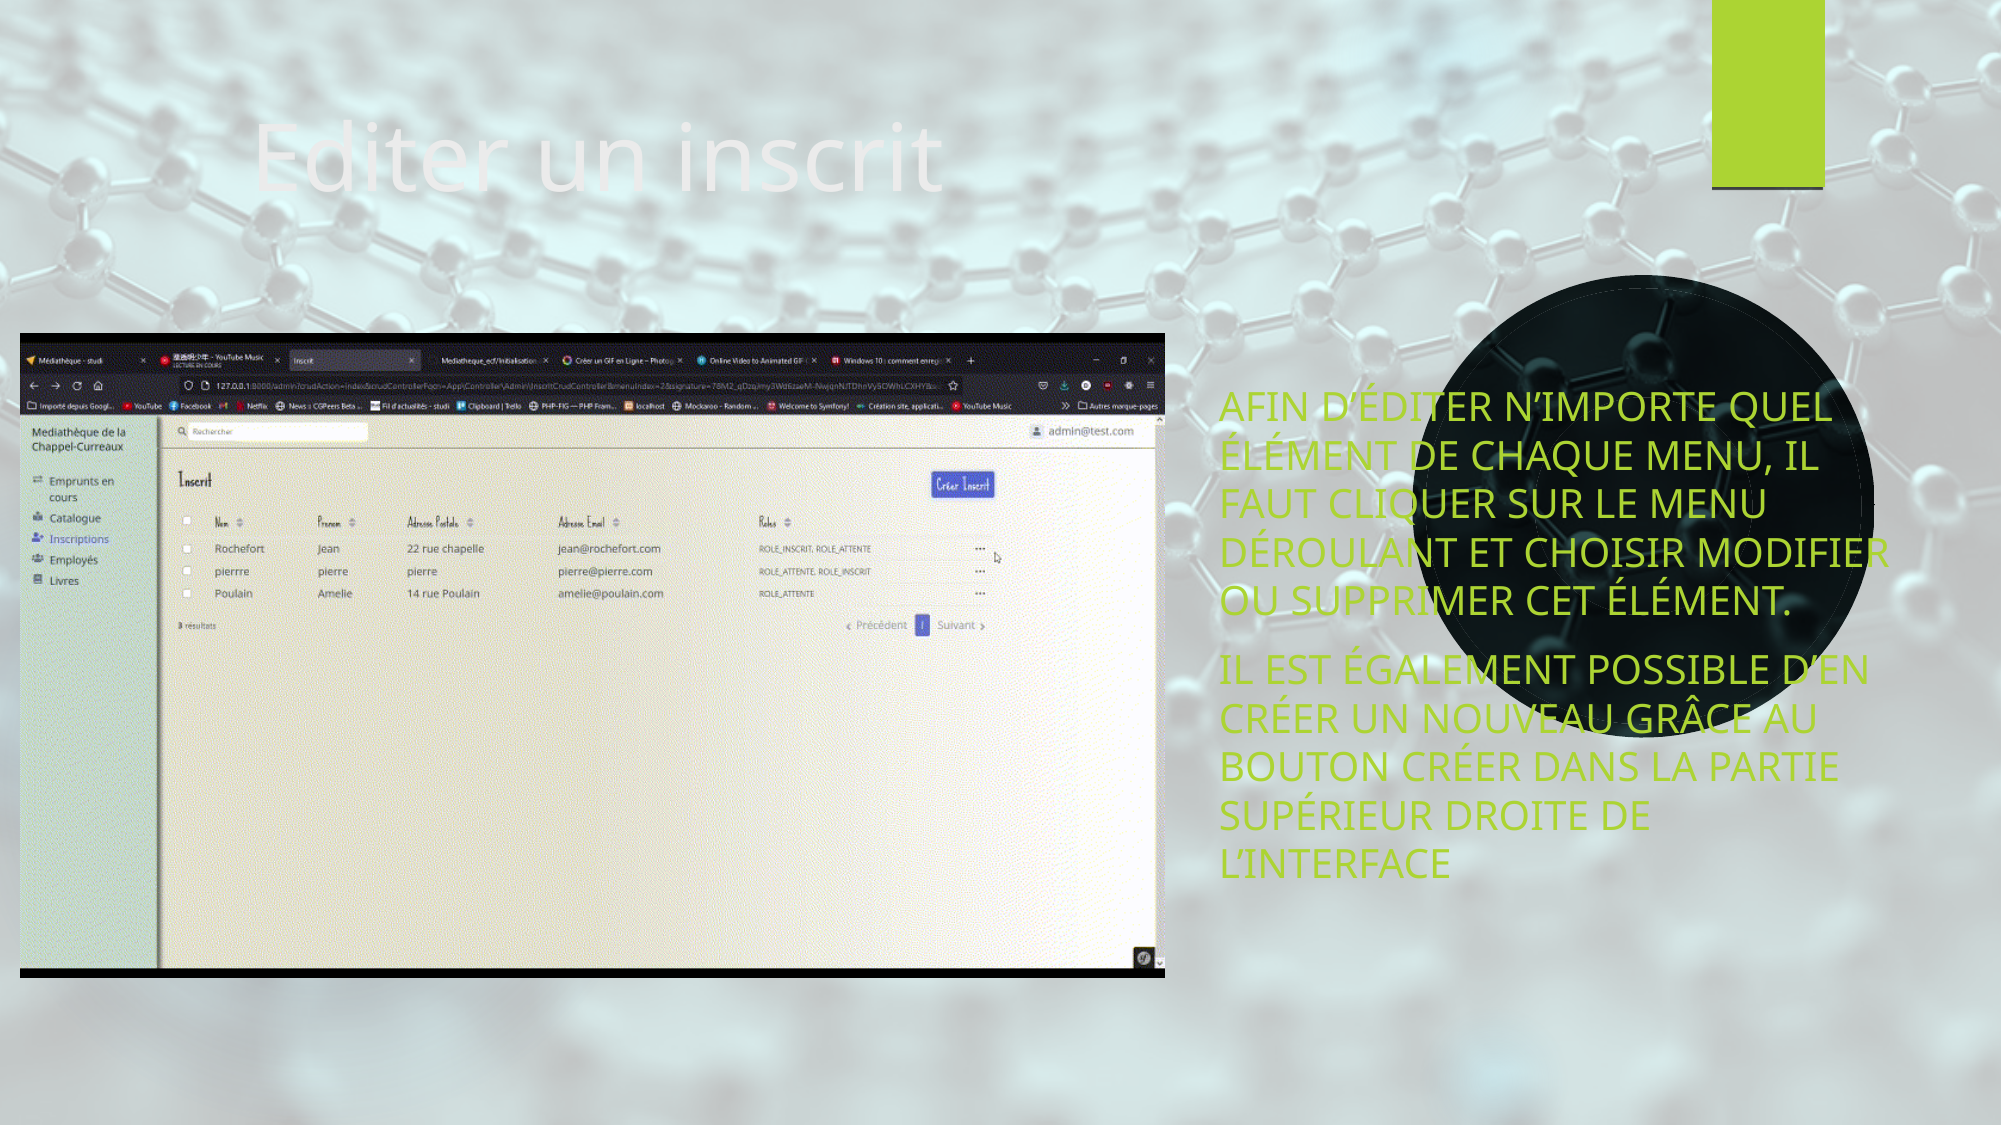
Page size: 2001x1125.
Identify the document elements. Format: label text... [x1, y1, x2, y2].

text_box [1712, 0, 1825, 187]
title Editer un inscrit [235, 90, 1594, 215]
subtitle Afin d’éditer n’importe quel élément de chaque menu, il faut cliquer sur le menu déroulant et choisir modifier ou supprimer cet élément. Il est également possible d’en créer un nouveau grâce au bouton créer dans la partie supérieur droite de l’interface [1204, 373, 1907, 937]
picture [0, 0, 2000, 1125]
